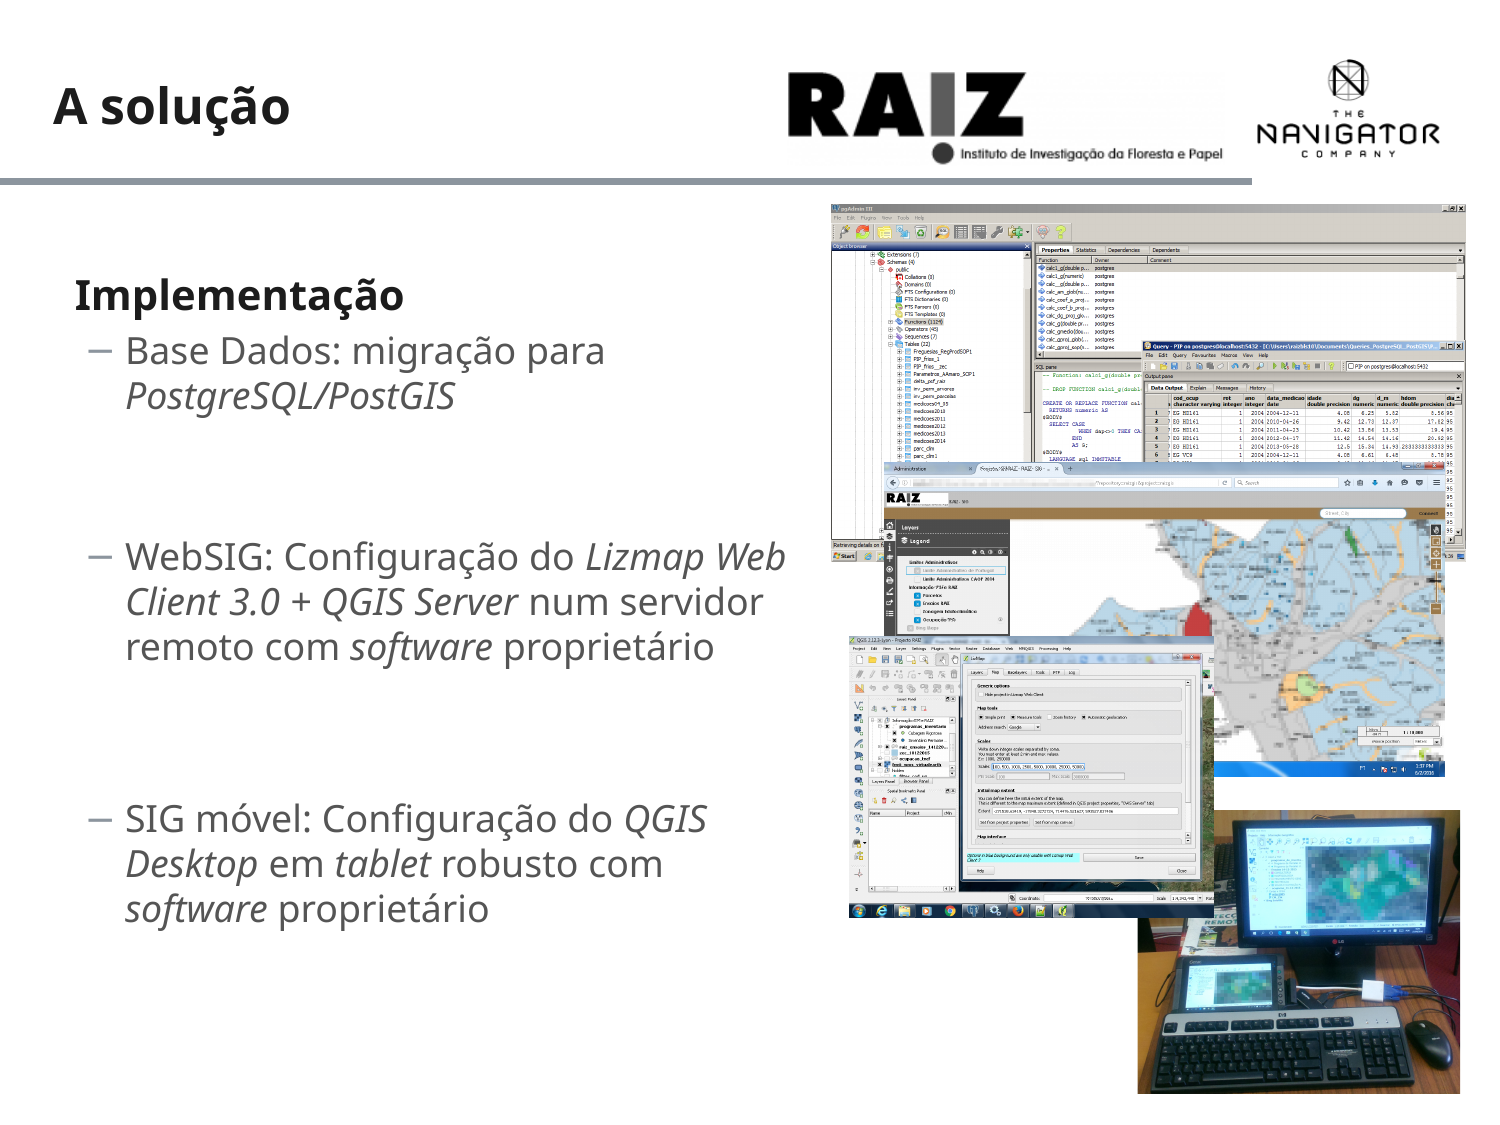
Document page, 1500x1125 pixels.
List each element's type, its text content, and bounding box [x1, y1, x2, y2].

list Implementação Base Dados: migração para PostgreSQL/PostGIS WebSIG: Configuração do Lizmap Web Client 3.0 + QGIS Server num servidor remoto com software proprietário SIG móvel: Configuração do QGIS Desktop em tablet robusto com software proprietário [63, 262, 813, 1094]
title A solução [41, 41, 1247, 177]
picture [831, 204, 1466, 1094]
picture [1231, 40, 1467, 177]
picture [787, 71, 1225, 166]
